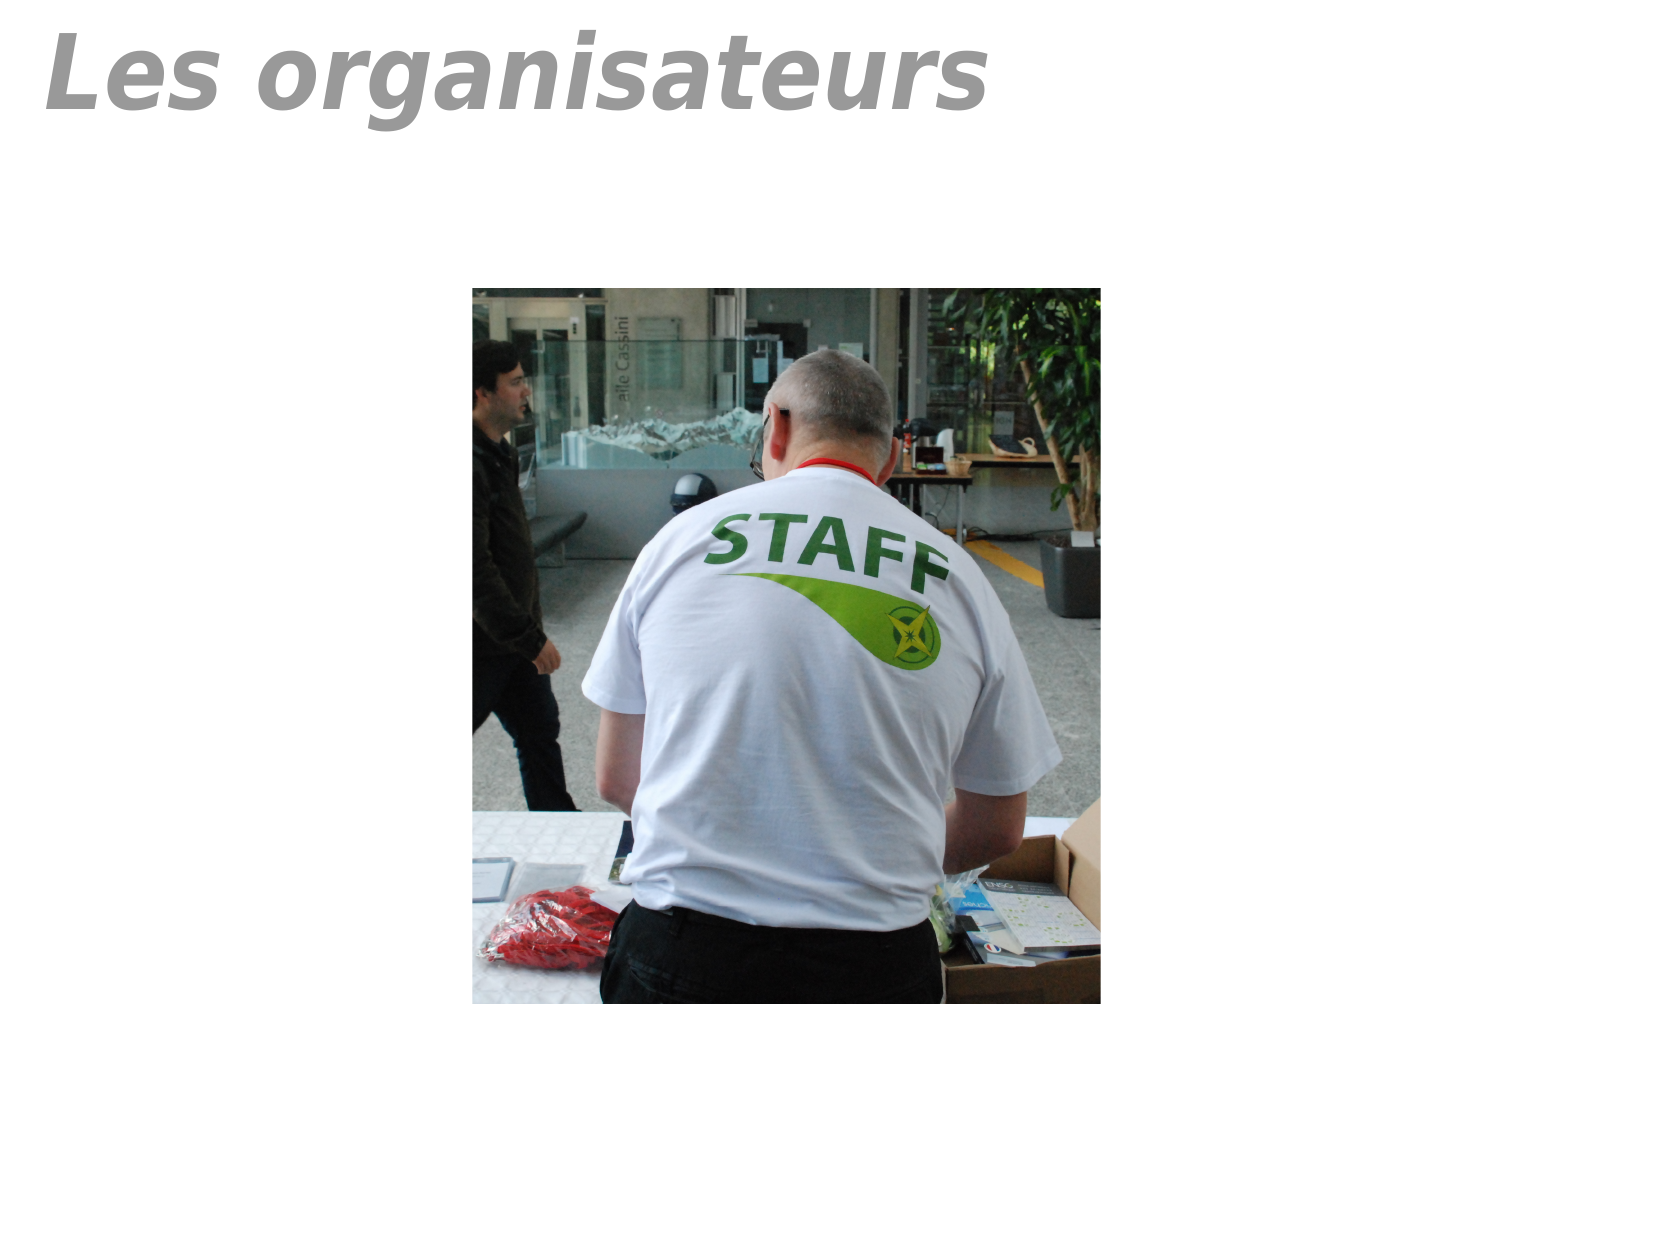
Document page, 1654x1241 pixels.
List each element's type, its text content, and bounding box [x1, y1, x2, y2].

text_box Les organisateurs [29, 5, 1008, 142]
picture [472, 288, 1101, 1004]
